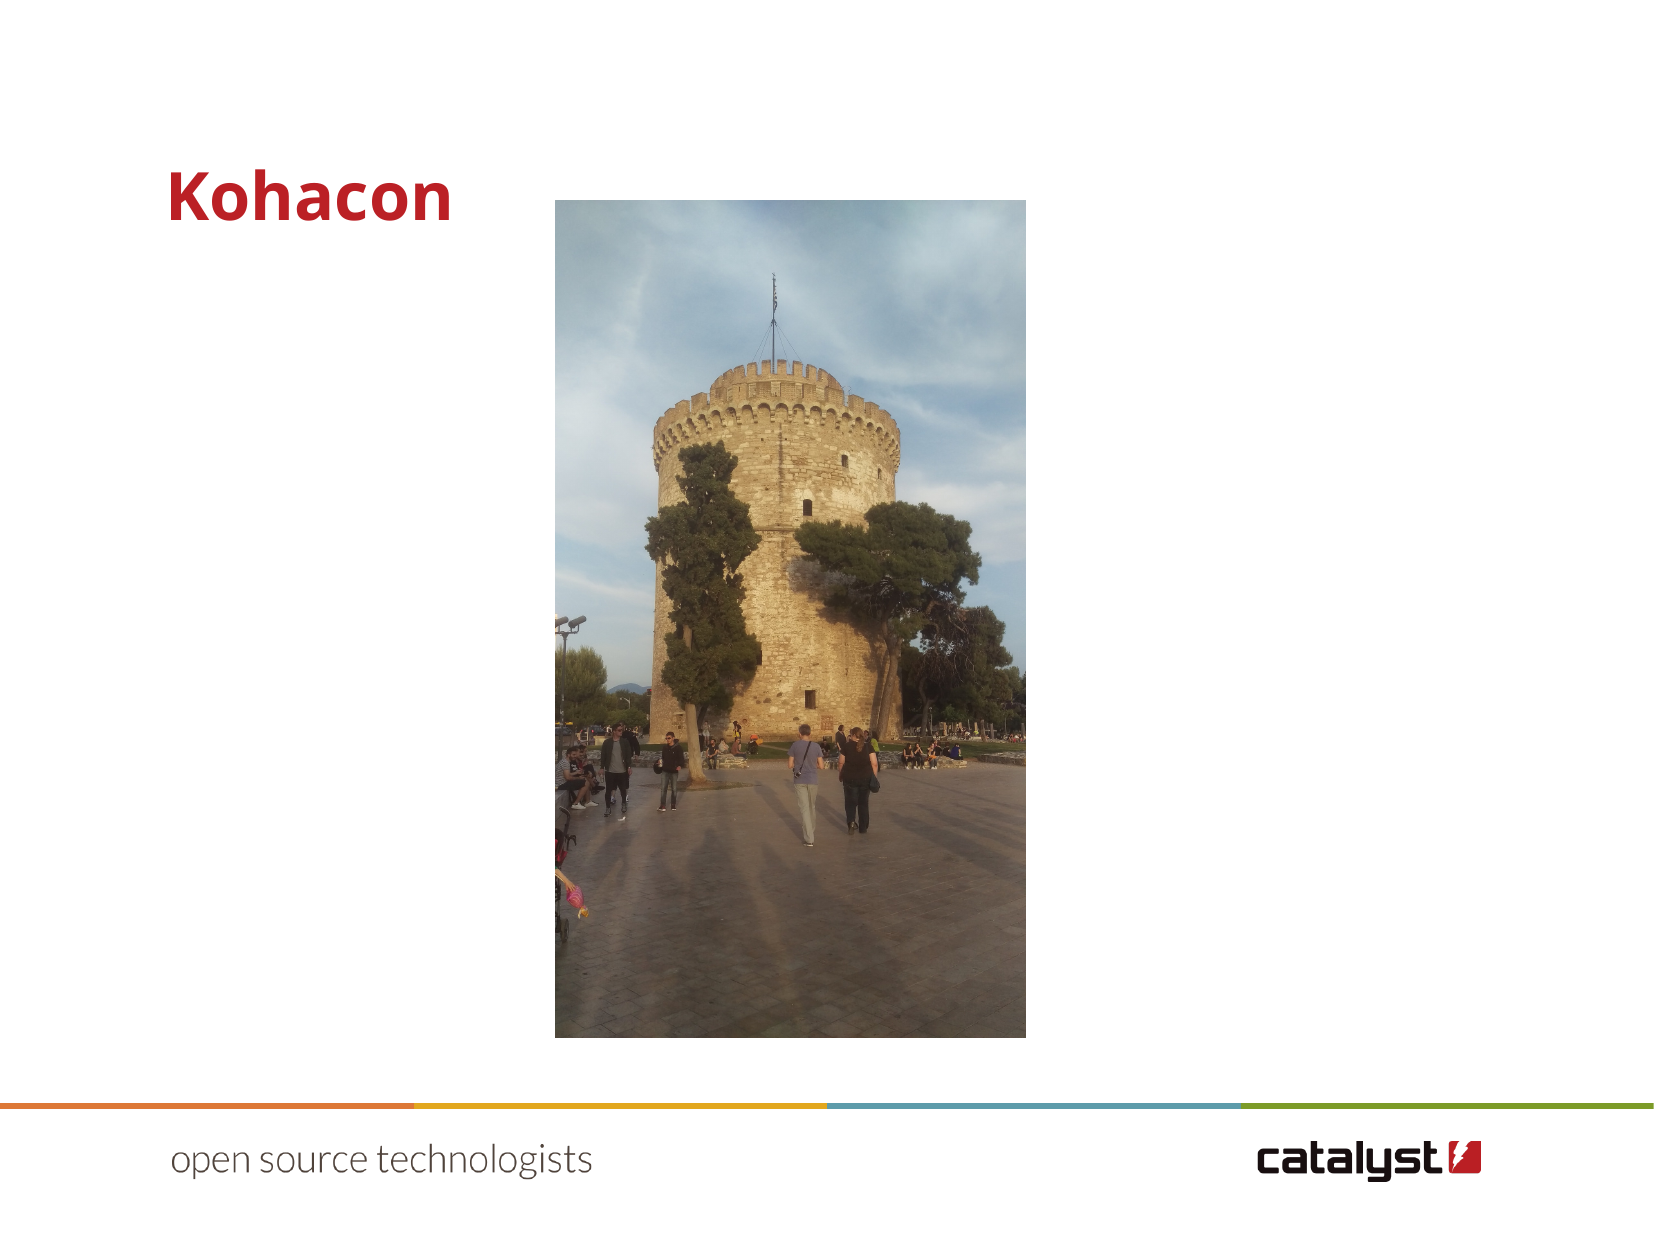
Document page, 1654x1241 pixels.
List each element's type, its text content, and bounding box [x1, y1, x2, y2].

picture [555, 200, 1026, 1038]
title Kohacon [165, 90, 1489, 298]
picture [0, 1103, 1654, 1182]
